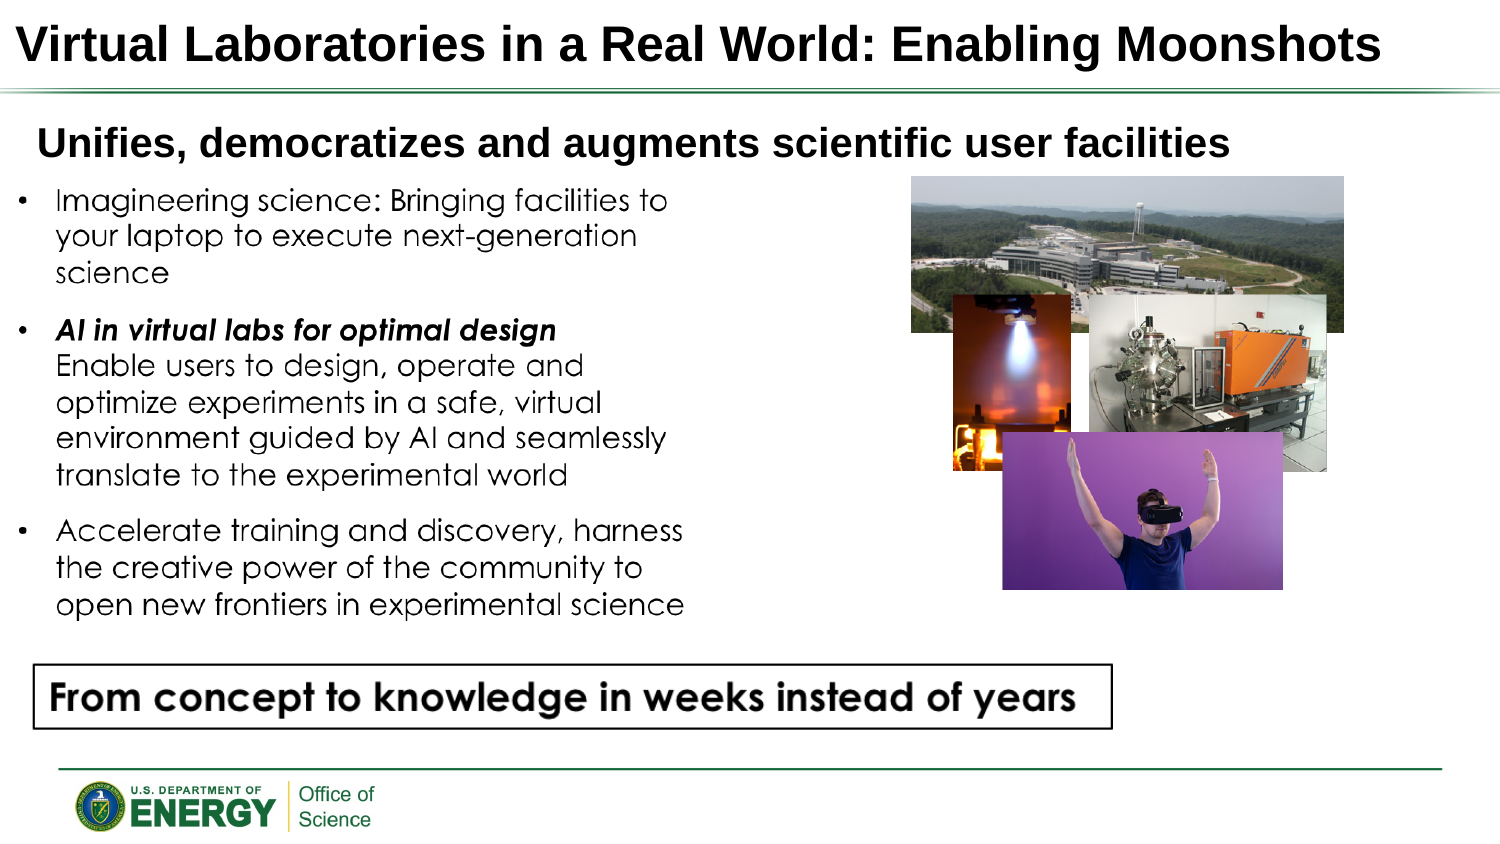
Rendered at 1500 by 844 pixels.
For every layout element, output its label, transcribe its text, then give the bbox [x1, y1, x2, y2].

text_box Unifies, democratizes and augments scientific user facilities [21, 100, 1372, 186]
title Virtual Laboratories in a Real World: Enabling Moonshots [0, 0, 1500, 114]
picture [0, 114, 1500, 844]
